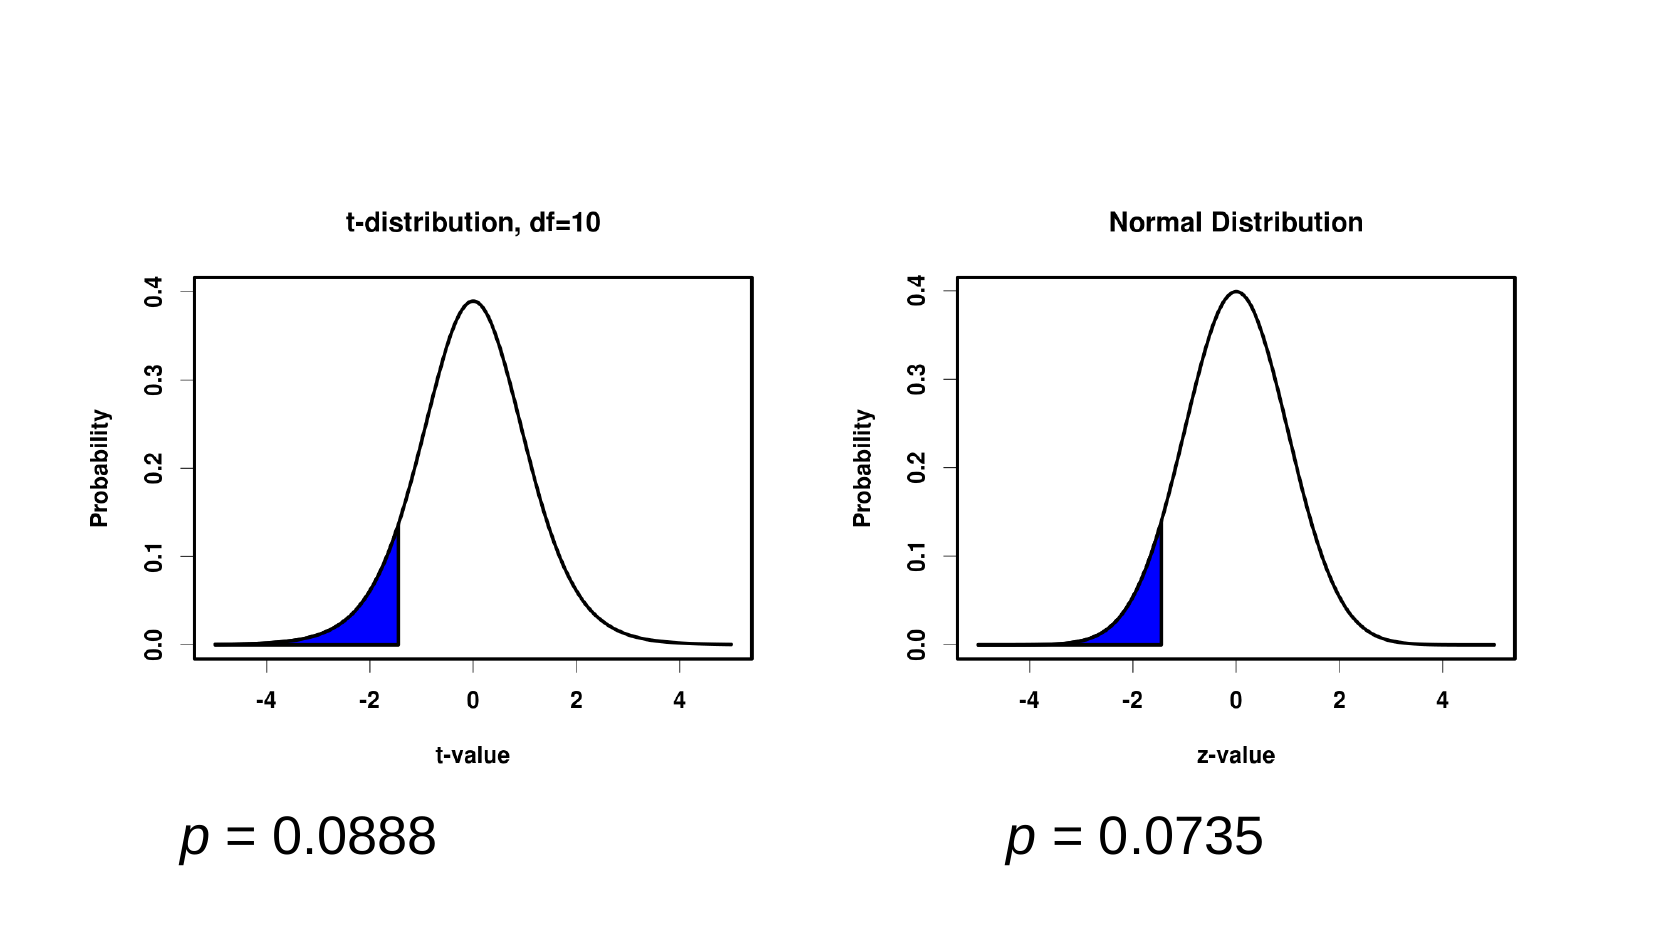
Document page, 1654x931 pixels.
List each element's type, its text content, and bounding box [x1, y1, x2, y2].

text_box p = 0.0888 [165, 797, 497, 931]
picture [82, 165, 809, 798]
text_box p = 0.0735 [992, 797, 1335, 931]
picture [845, 165, 1572, 798]
